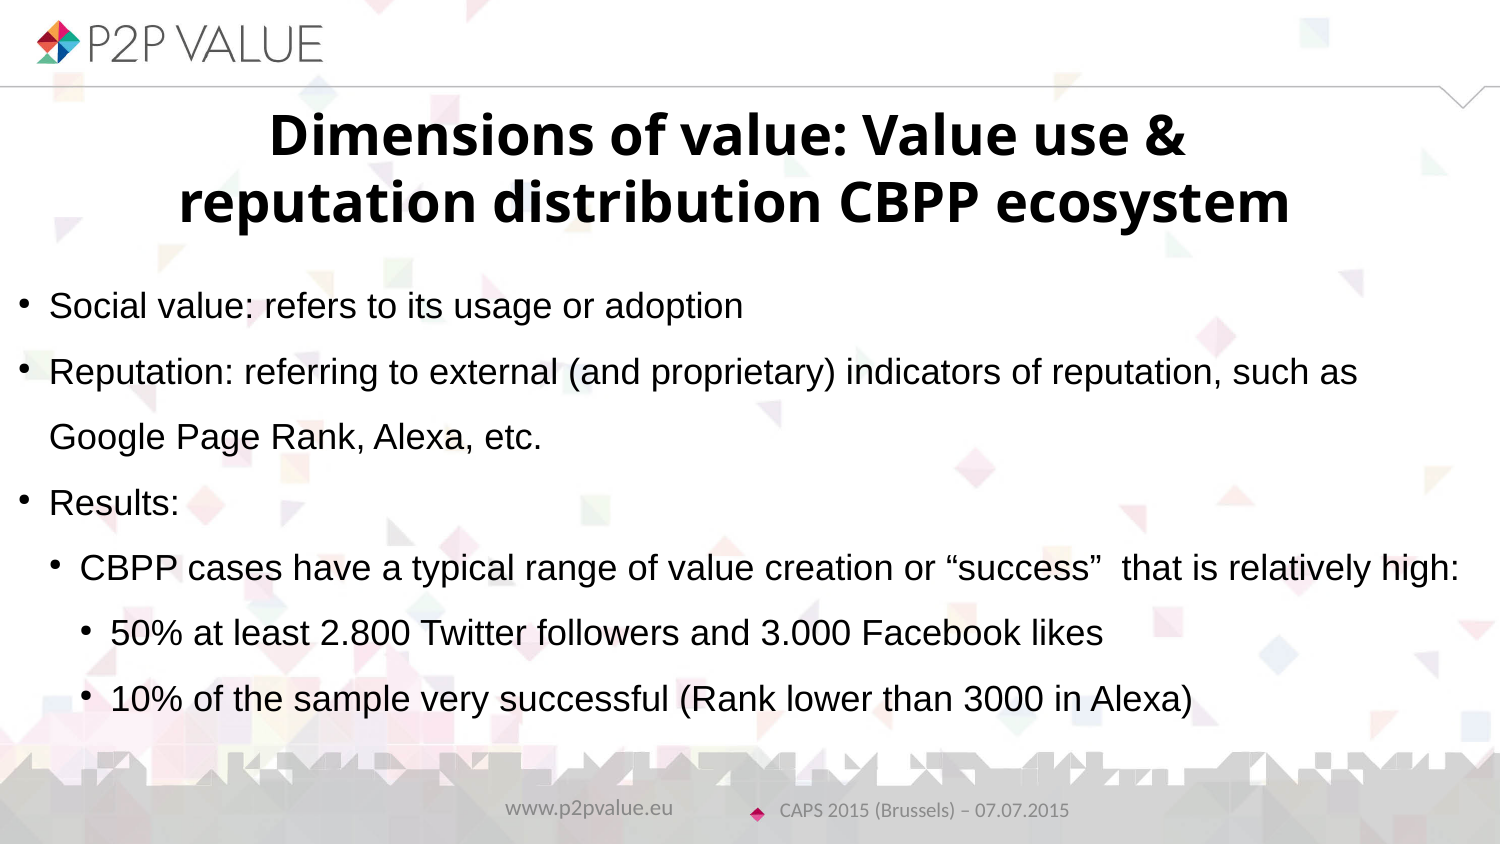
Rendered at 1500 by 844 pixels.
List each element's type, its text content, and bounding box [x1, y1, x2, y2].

text_box CAPS 2015 (Brussels) – 07.07.2015 [766, 795, 1459, 832]
title Dimensions of value: Value use & reputation distribution CBPP ecosystem [15, 92, 1456, 241]
text_box Social value: refers to its usage or adoption Reputation: referring to external (and proprietary) indicators of reputation, such as Google Page Rank, Alexa, etc. Results: CBPP cases have a typical range of value creation or “success” that is relatively high: 50% at least 2.800 Twitter followers and 3.000 Facebook likes 10% of the sample very successful (Rank lower than 3000 in Alexa) [4, 254, 1486, 795]
picture [0, 0, 1500, 844]
text_box www.p2pvalue.eu [499, 795, 718, 826]
